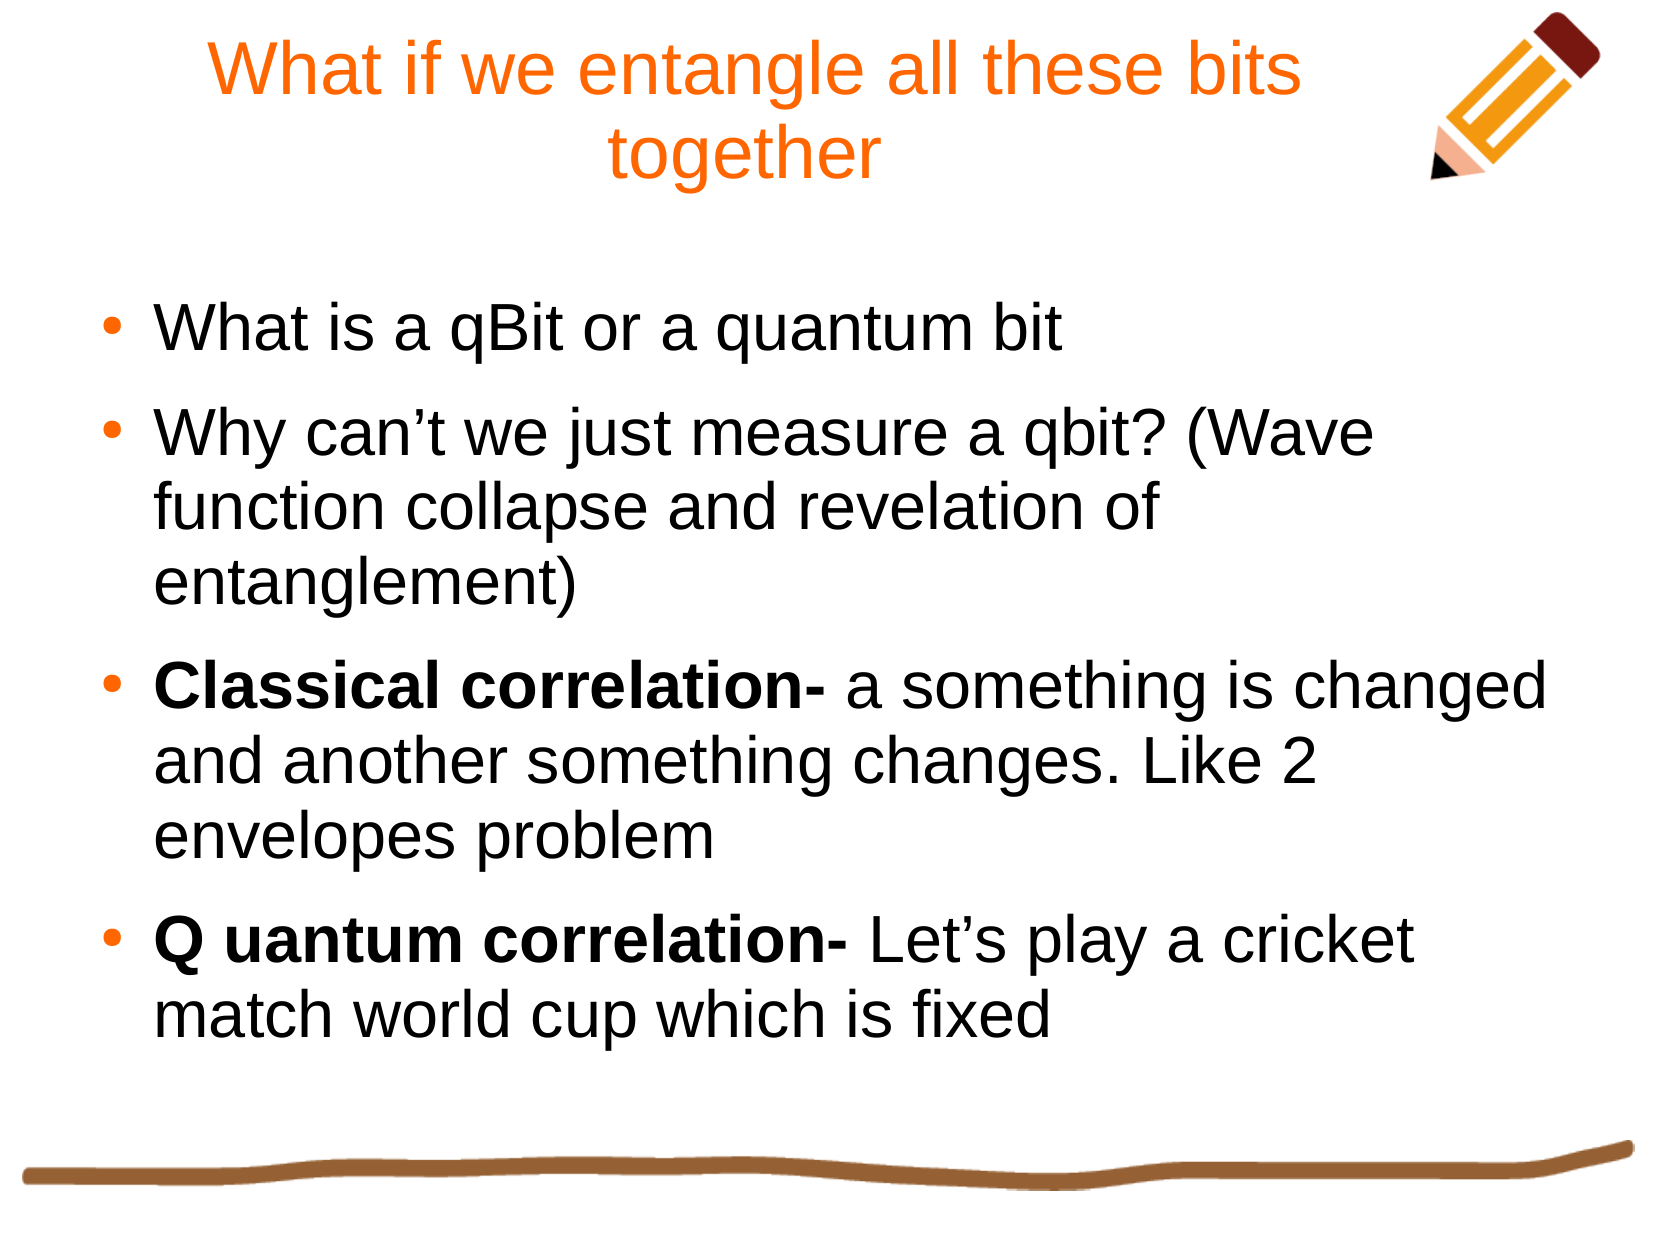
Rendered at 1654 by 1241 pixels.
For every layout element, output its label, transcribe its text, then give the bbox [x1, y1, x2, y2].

list What is a qBit or a quantum bit Why can’t we just measure a qbit? (Wave function collapse and revelation of entanglement) Classical correlation- a something is changed and another something changes. Like 2 envelopes problem Q uantum correlation- Let’s play a cricket match world cup which is fixed [82, 290, 1571, 1122]
picture [1430, 12, 1601, 181]
picture [22, 1140, 1635, 1191]
title What if we entangle all these bits together [82, 26, 1430, 195]
